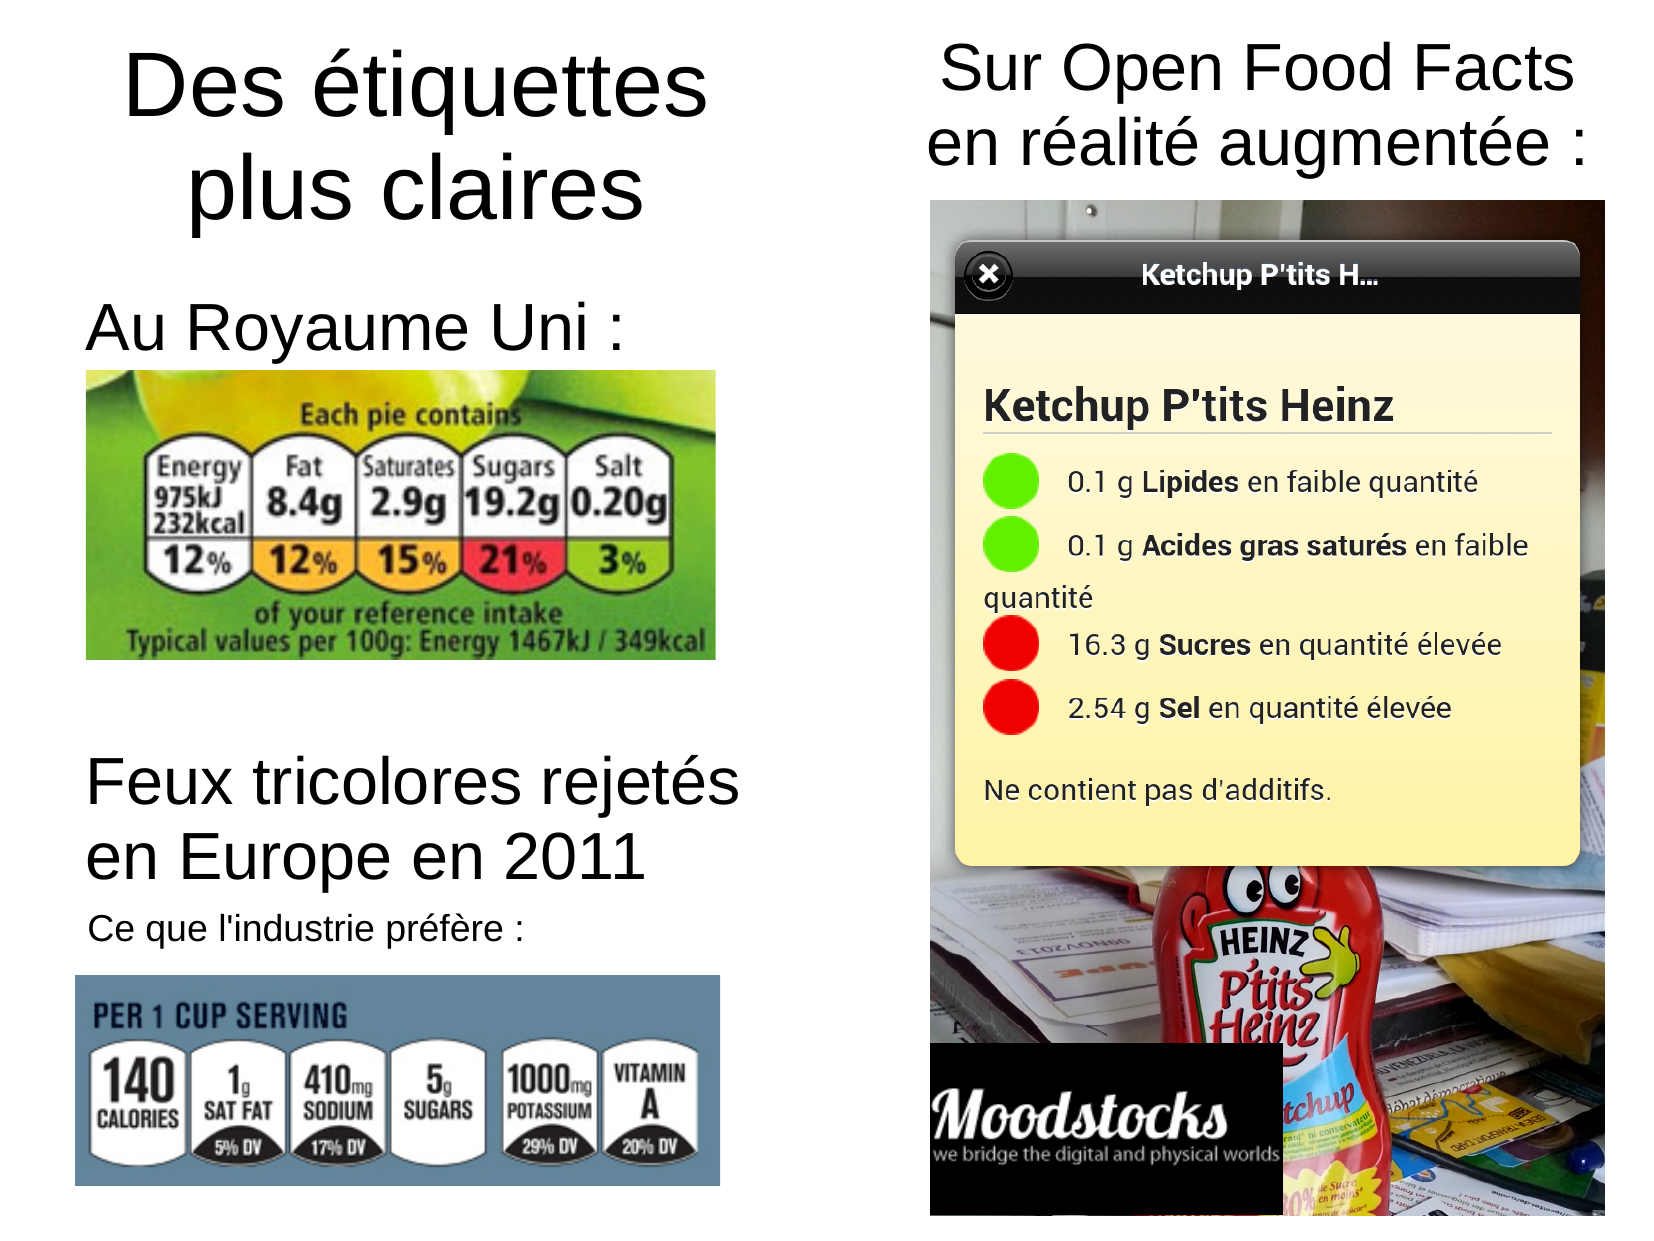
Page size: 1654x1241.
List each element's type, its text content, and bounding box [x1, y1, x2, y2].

list Au Royaume Uni : Feux tricolores rejetés en Europe en 2011 [15, 290, 809, 1241]
picture [85, 370, 716, 661]
title Des étiquettes plus claires [82, 32, 751, 241]
list Sur Open Food Facts en réalité augmentée : [840, 30, 1606, 205]
picture [75, 975, 721, 1186]
picture [930, 205, 1606, 1216]
text_box Ce que l'industrie préfère : [72, 900, 541, 957]
